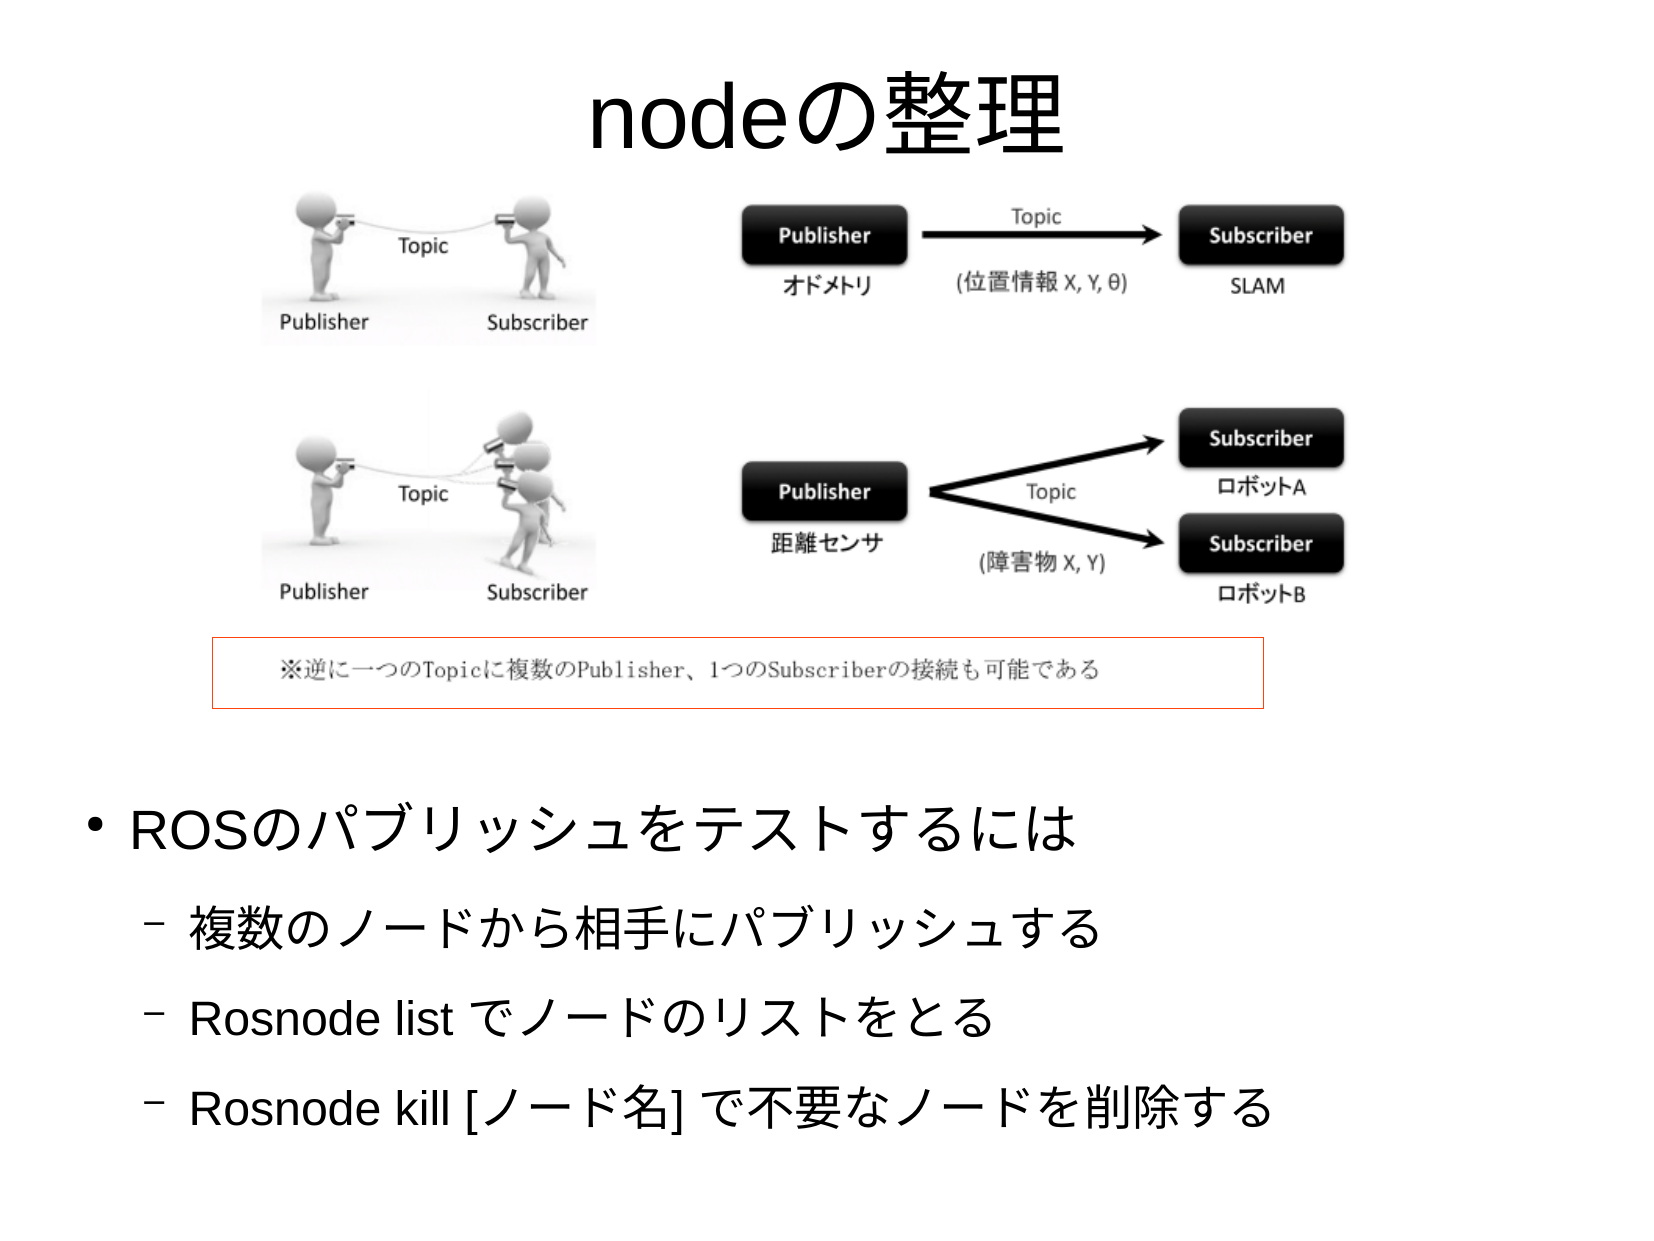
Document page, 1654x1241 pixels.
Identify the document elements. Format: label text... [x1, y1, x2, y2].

title nodeの整理 [82, 5, 1571, 213]
picture [236, 165, 1371, 709]
list ROSのパブリッシュをテストするには 複数のノードから相手にパブリッシュする Rosnode list でノードのリストをとる Rosnode kill [ノード名] で不要なノードを削除する [70, 785, 1560, 1140]
picture [236, 638, 1263, 708]
